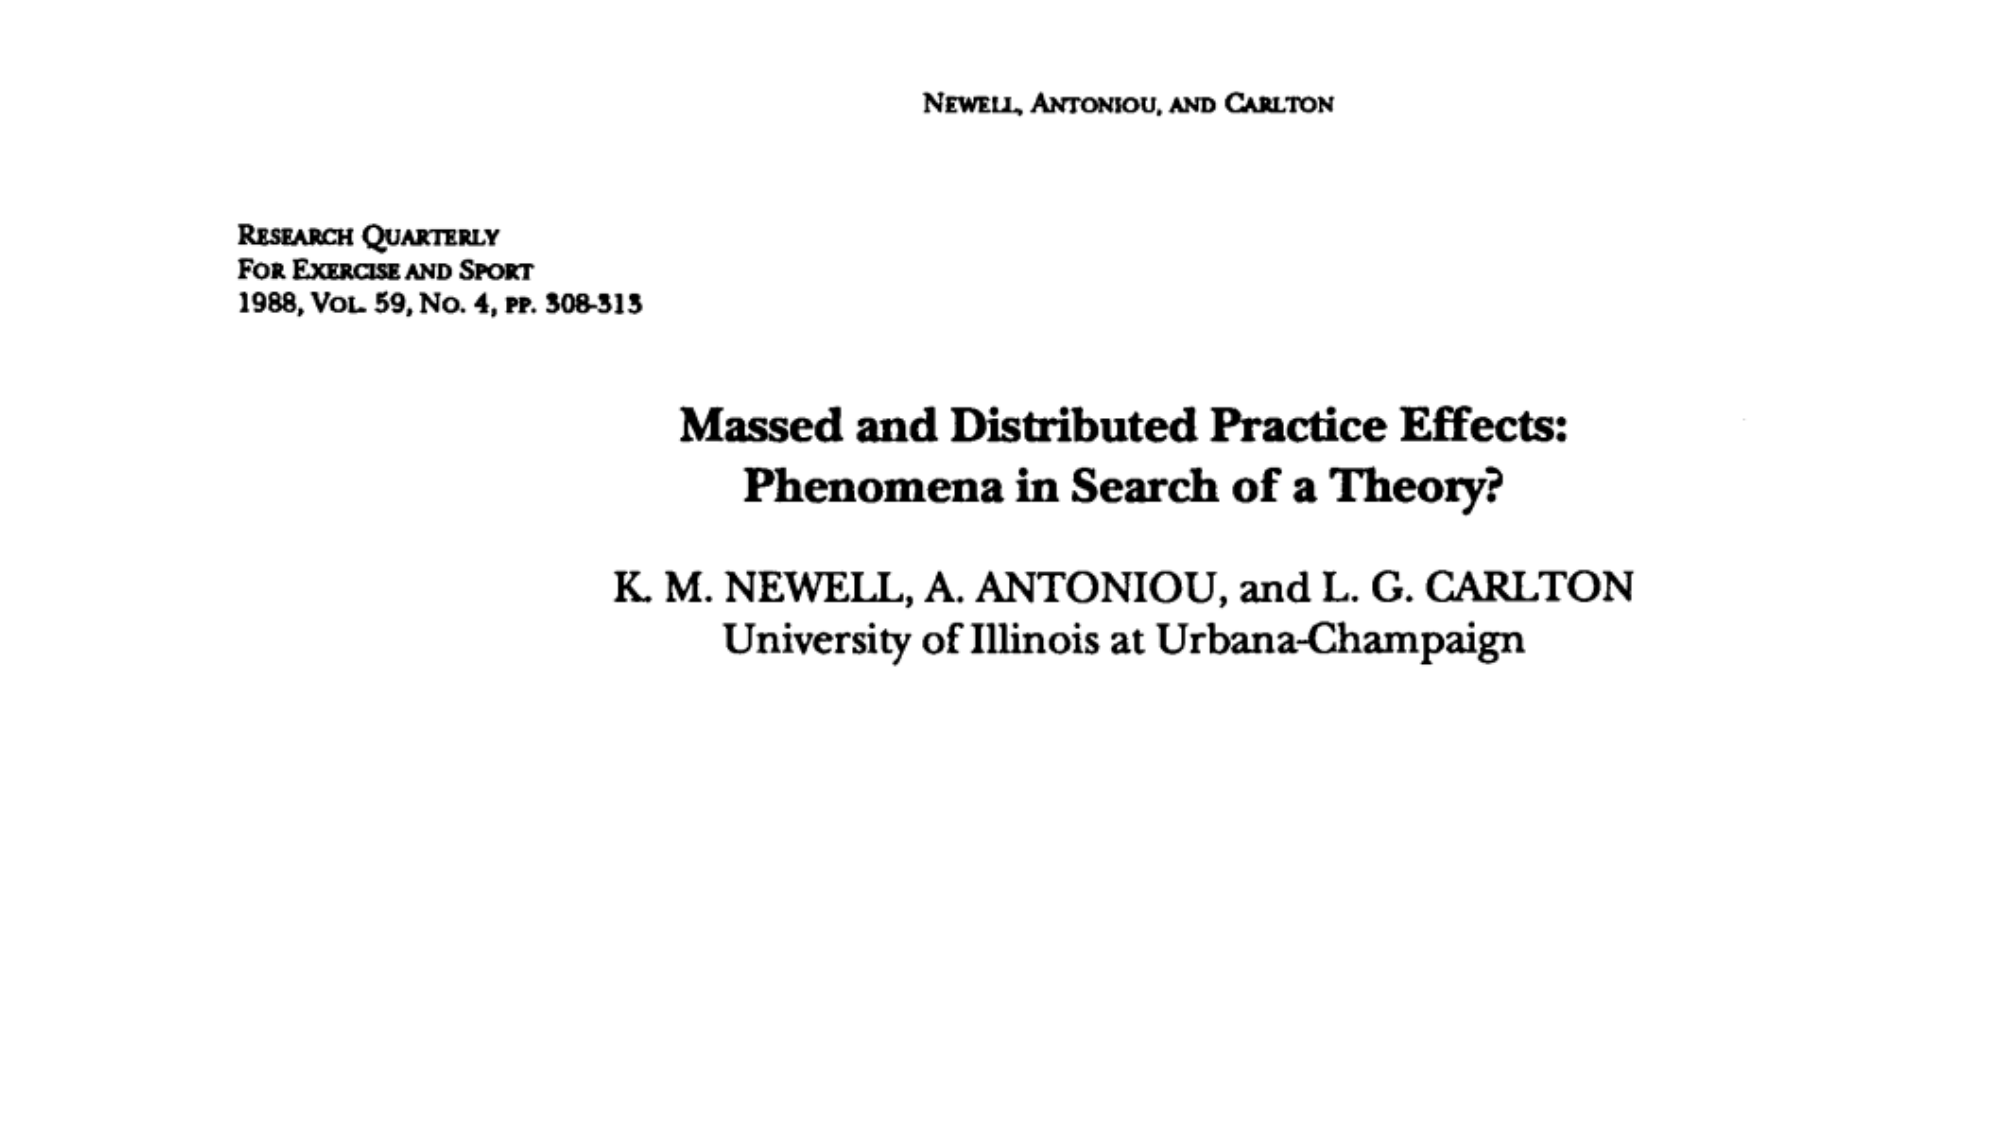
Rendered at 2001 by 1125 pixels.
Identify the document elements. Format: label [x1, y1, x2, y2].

picture [178, 52, 1785, 750]
